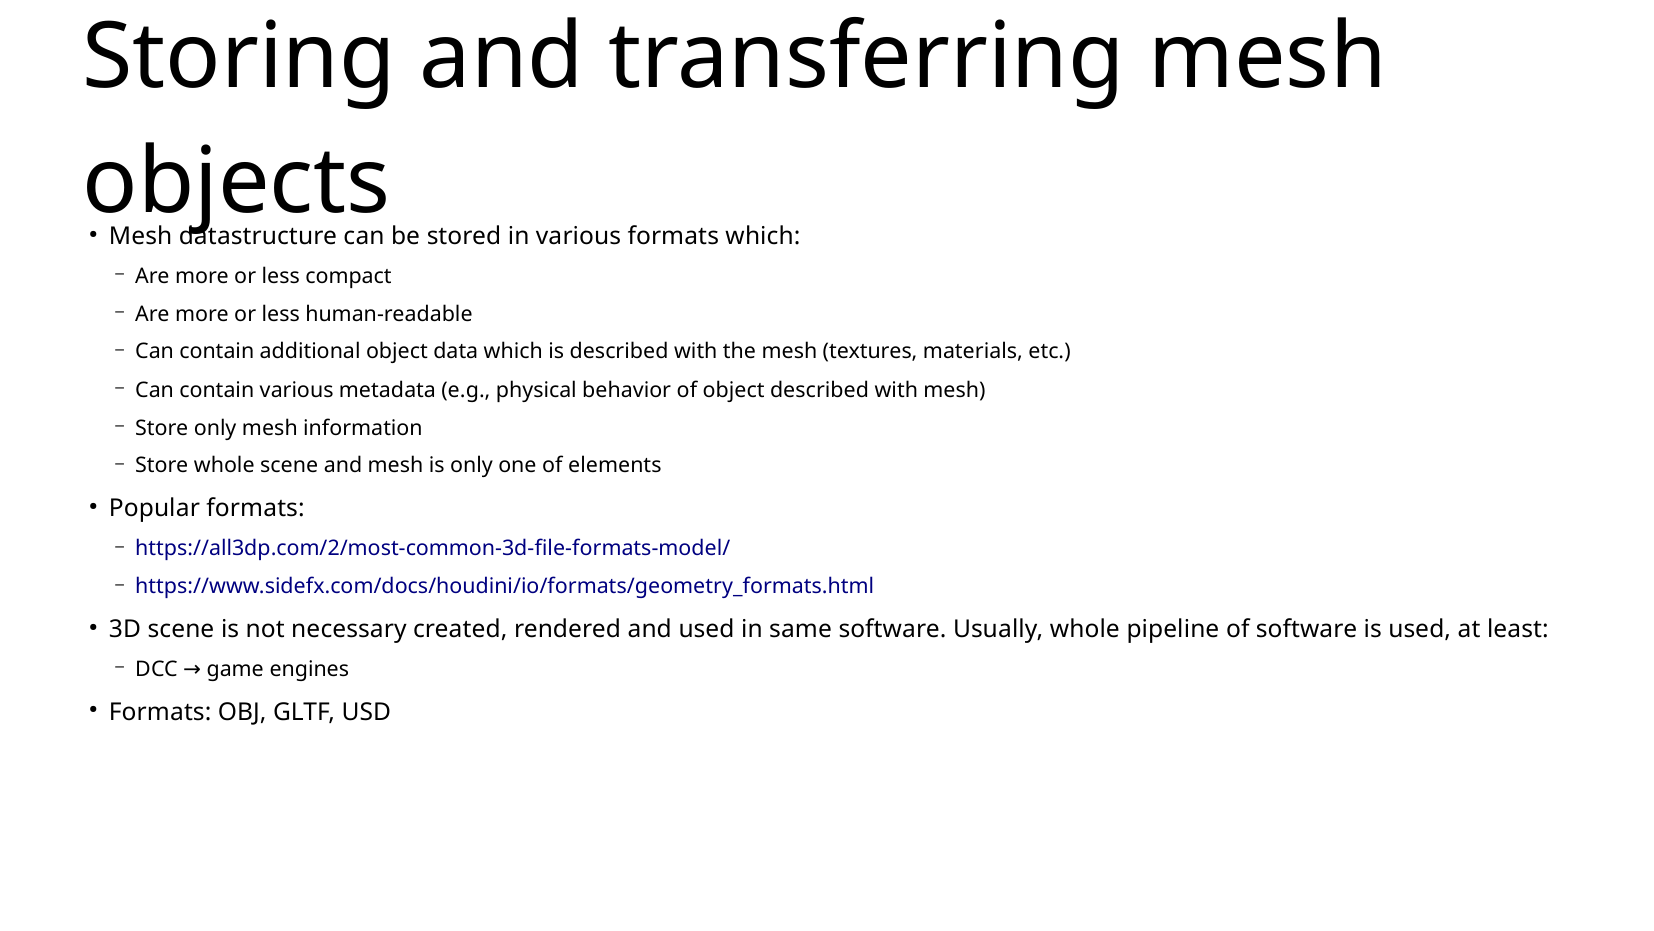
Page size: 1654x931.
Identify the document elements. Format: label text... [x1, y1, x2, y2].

list Mesh datastructure can be stored in various formats which: Are more or less compact Are more or less human-readable Can contain additional object data which is described with the mesh (textures, materials, etc.) Can contain various metadata (e.g., physical behavior of object described with mesh) Store only mesh information Store whole scene and mesh is only one of elements Popular formats: https://all3dp.com/2/most-common-3d-file-formats-model/ https://www.sidefx.com/docs/houdini/io/formats/geometry_formats.html 3D scene is not necessary created, rendered and used in same software. Usually, whole pipeline of software is used, at least: DCC → game engines Formats: OBJ, GLTF, USD [82, 217, 1571, 758]
title Storing and transferring mesh objects [82, 7, 1571, 217]
